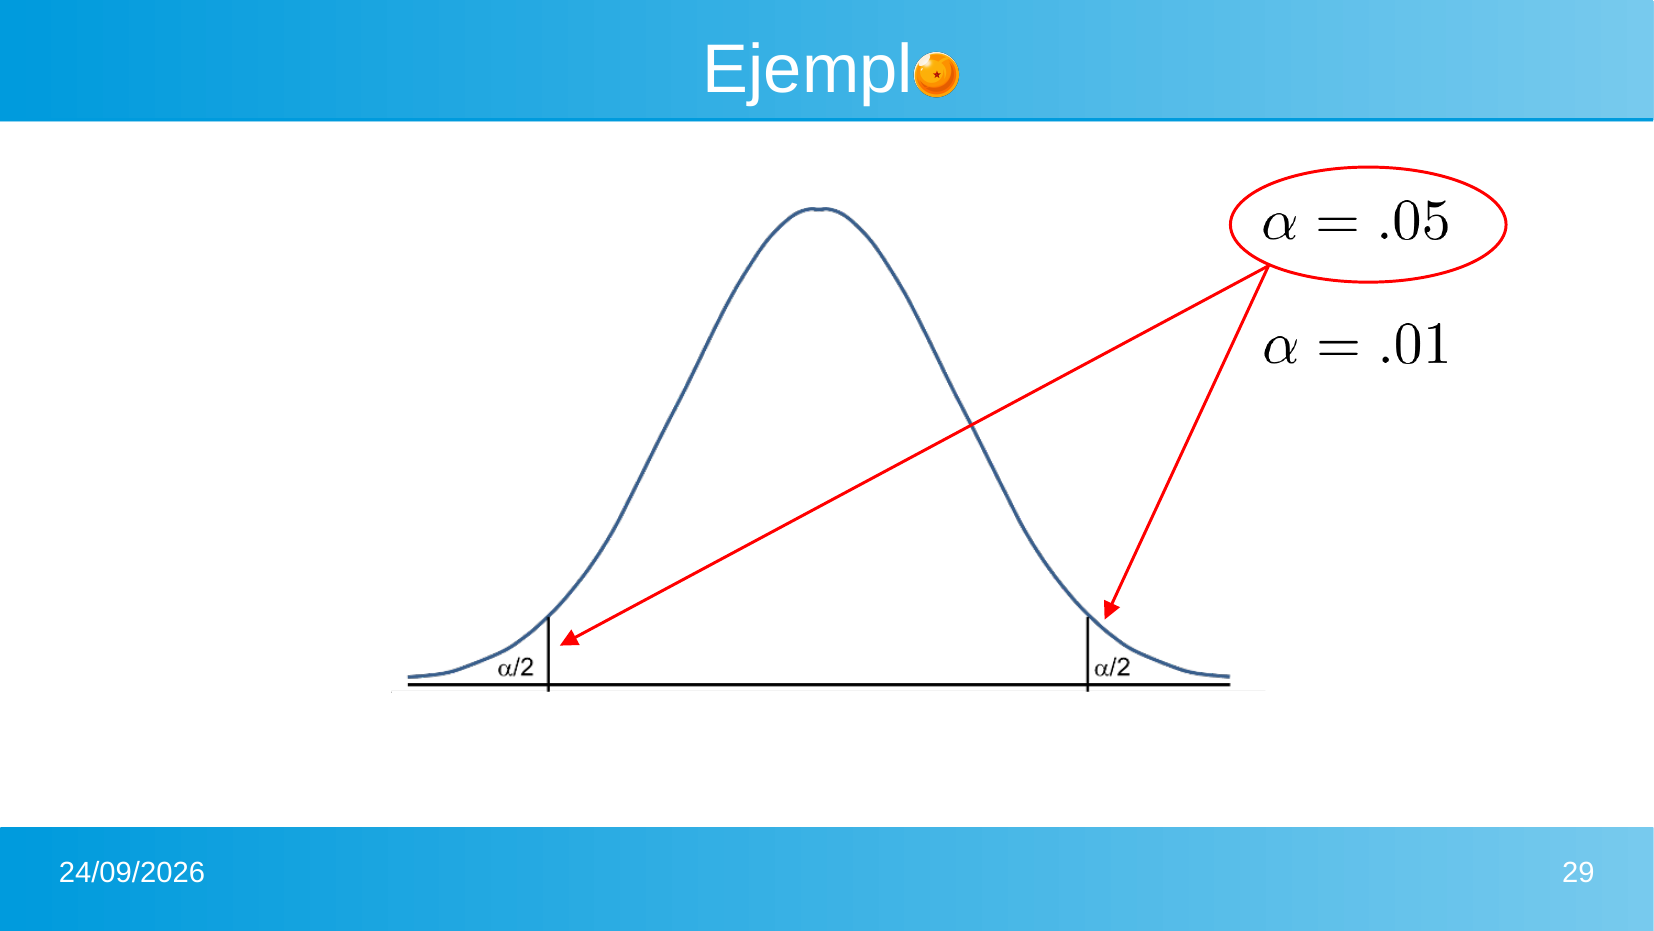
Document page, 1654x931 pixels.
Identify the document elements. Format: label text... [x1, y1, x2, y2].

picture [1232, 200, 1448, 261]
title Ejempl [59, 29, 1595, 108]
picture [386, 207, 1447, 693]
picture [909, 48, 966, 105]
